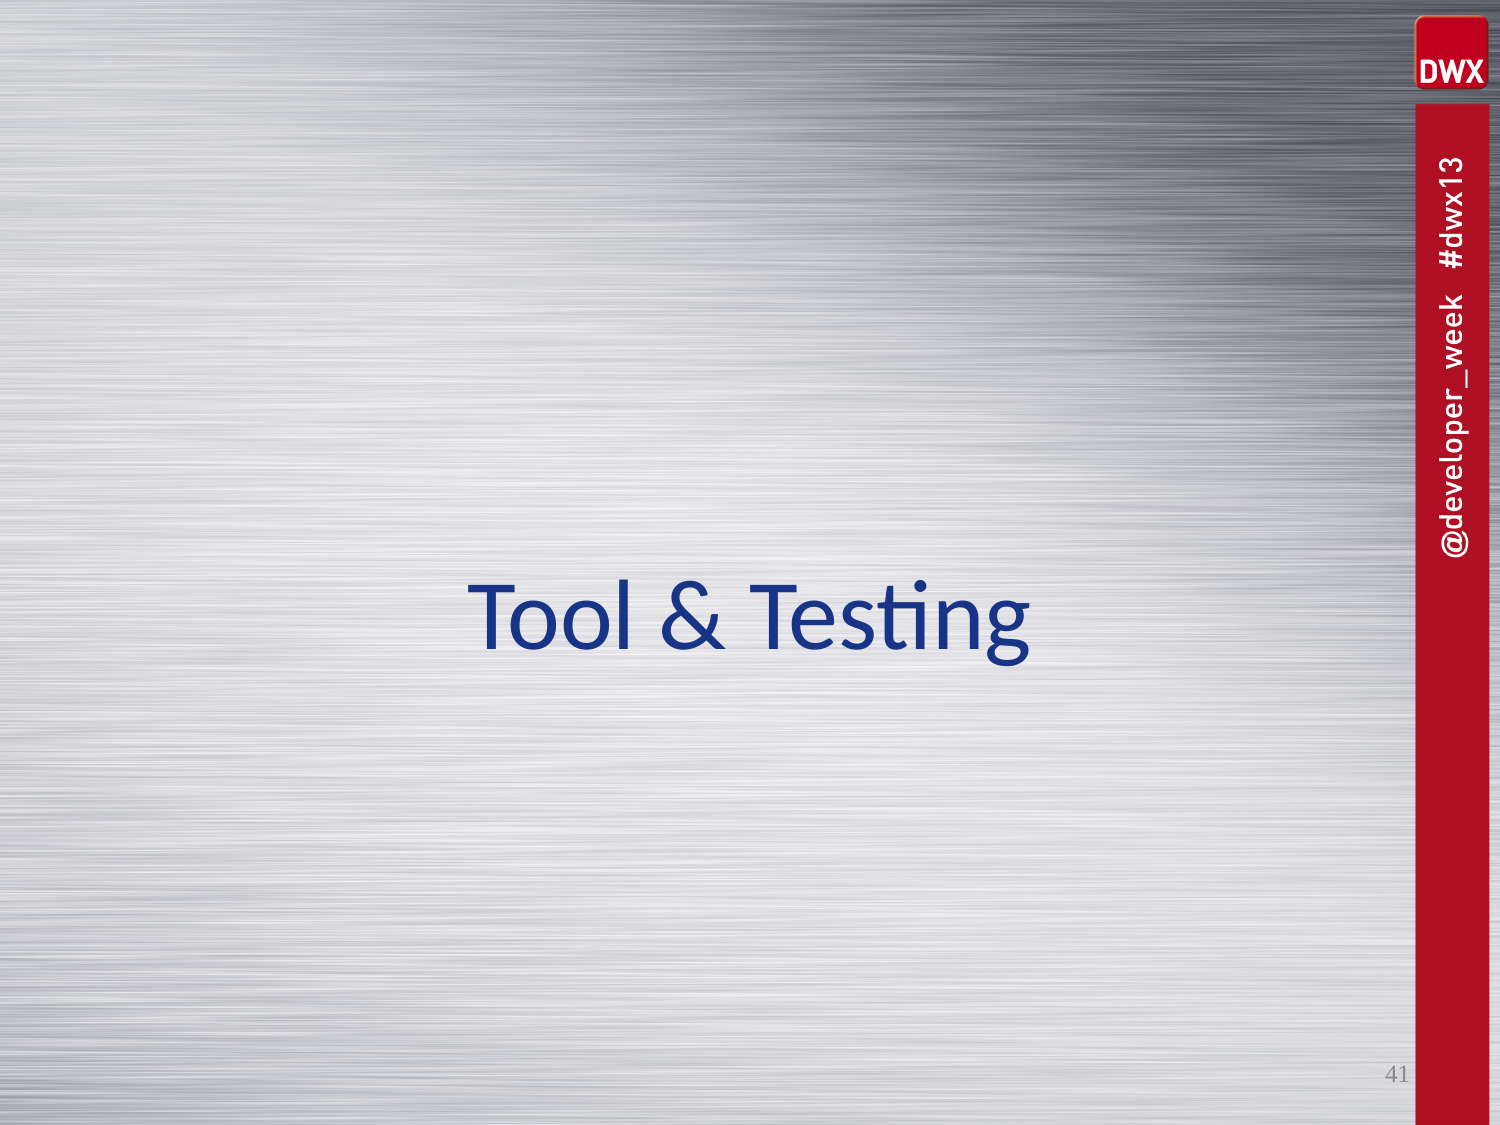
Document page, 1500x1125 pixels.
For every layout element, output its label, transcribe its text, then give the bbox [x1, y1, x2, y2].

picture [0, 0, 1500, 1125]
subtitle Tool & Testing [75, 235, 1426, 984]
